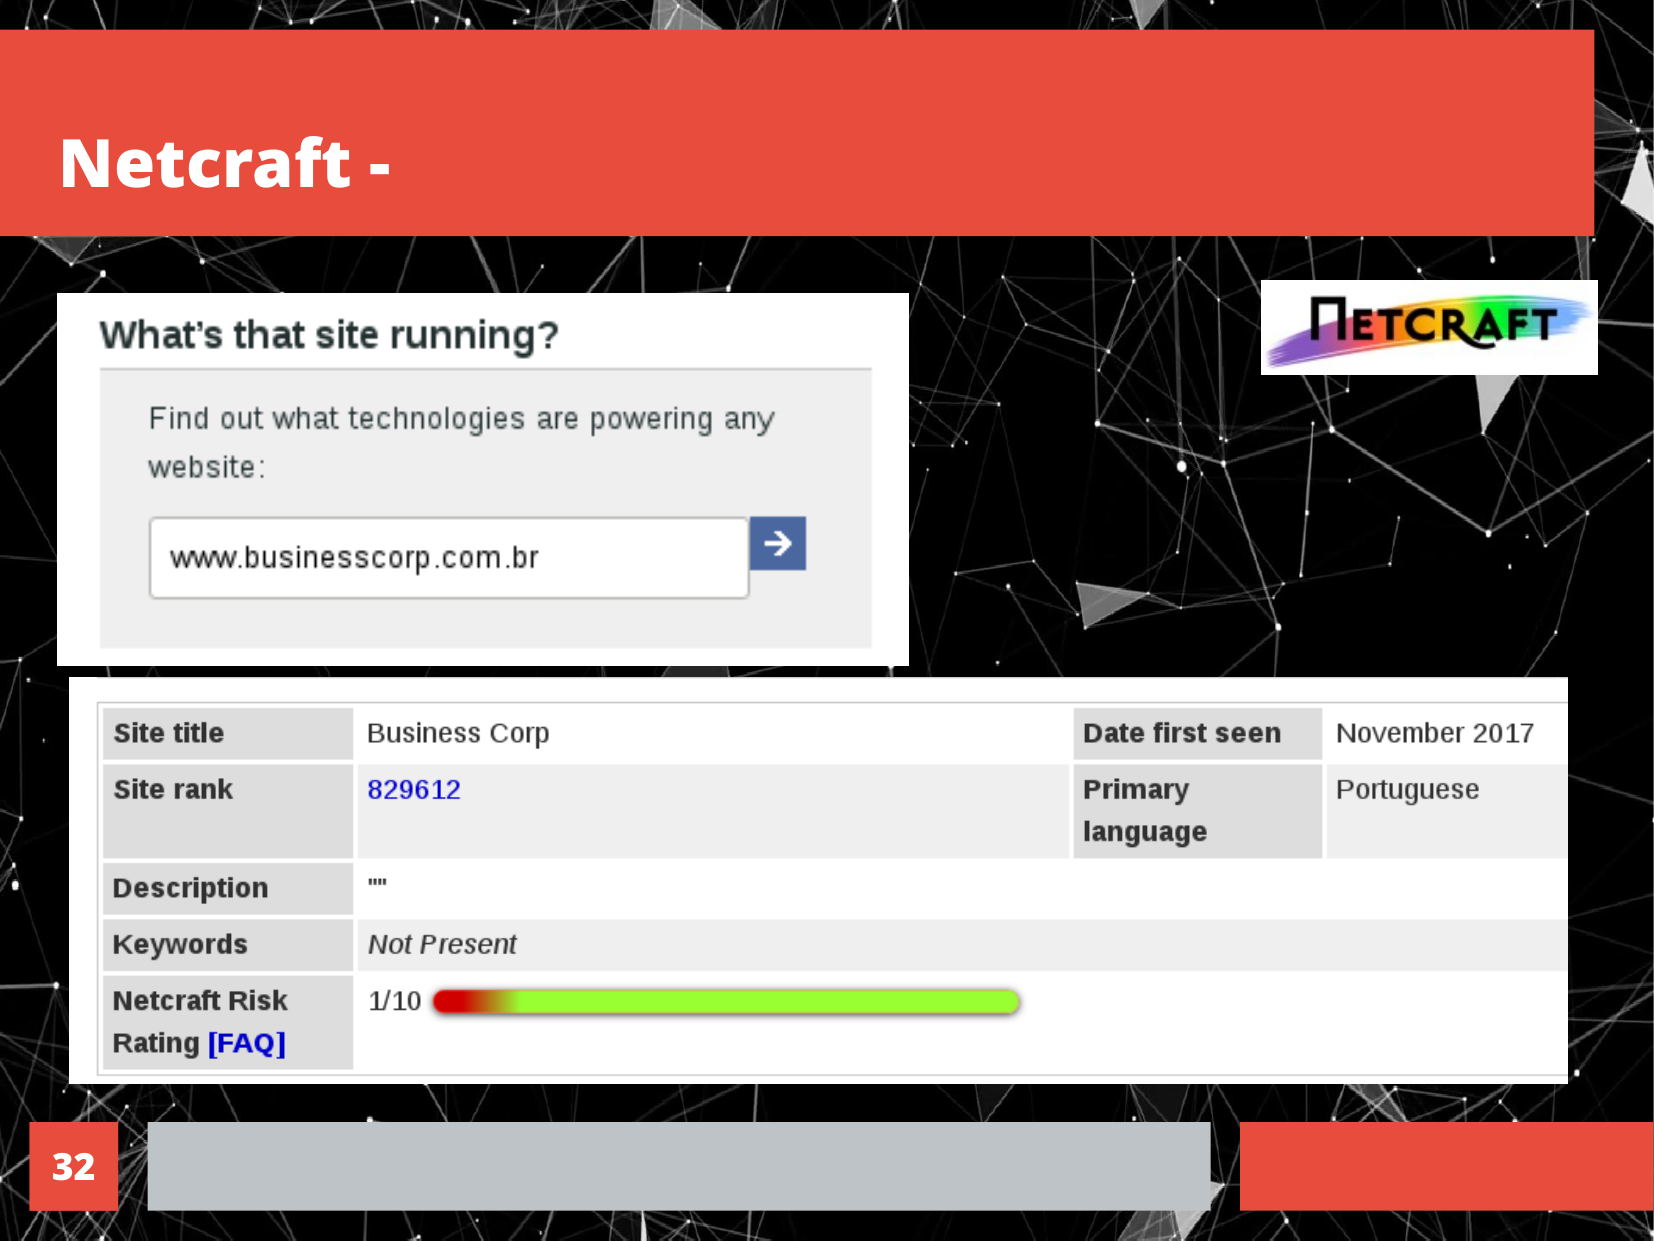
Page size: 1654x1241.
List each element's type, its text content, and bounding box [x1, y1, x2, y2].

title Netcraft - [59, 59, 1595, 207]
picture [0, 0, 1654, 1241]
